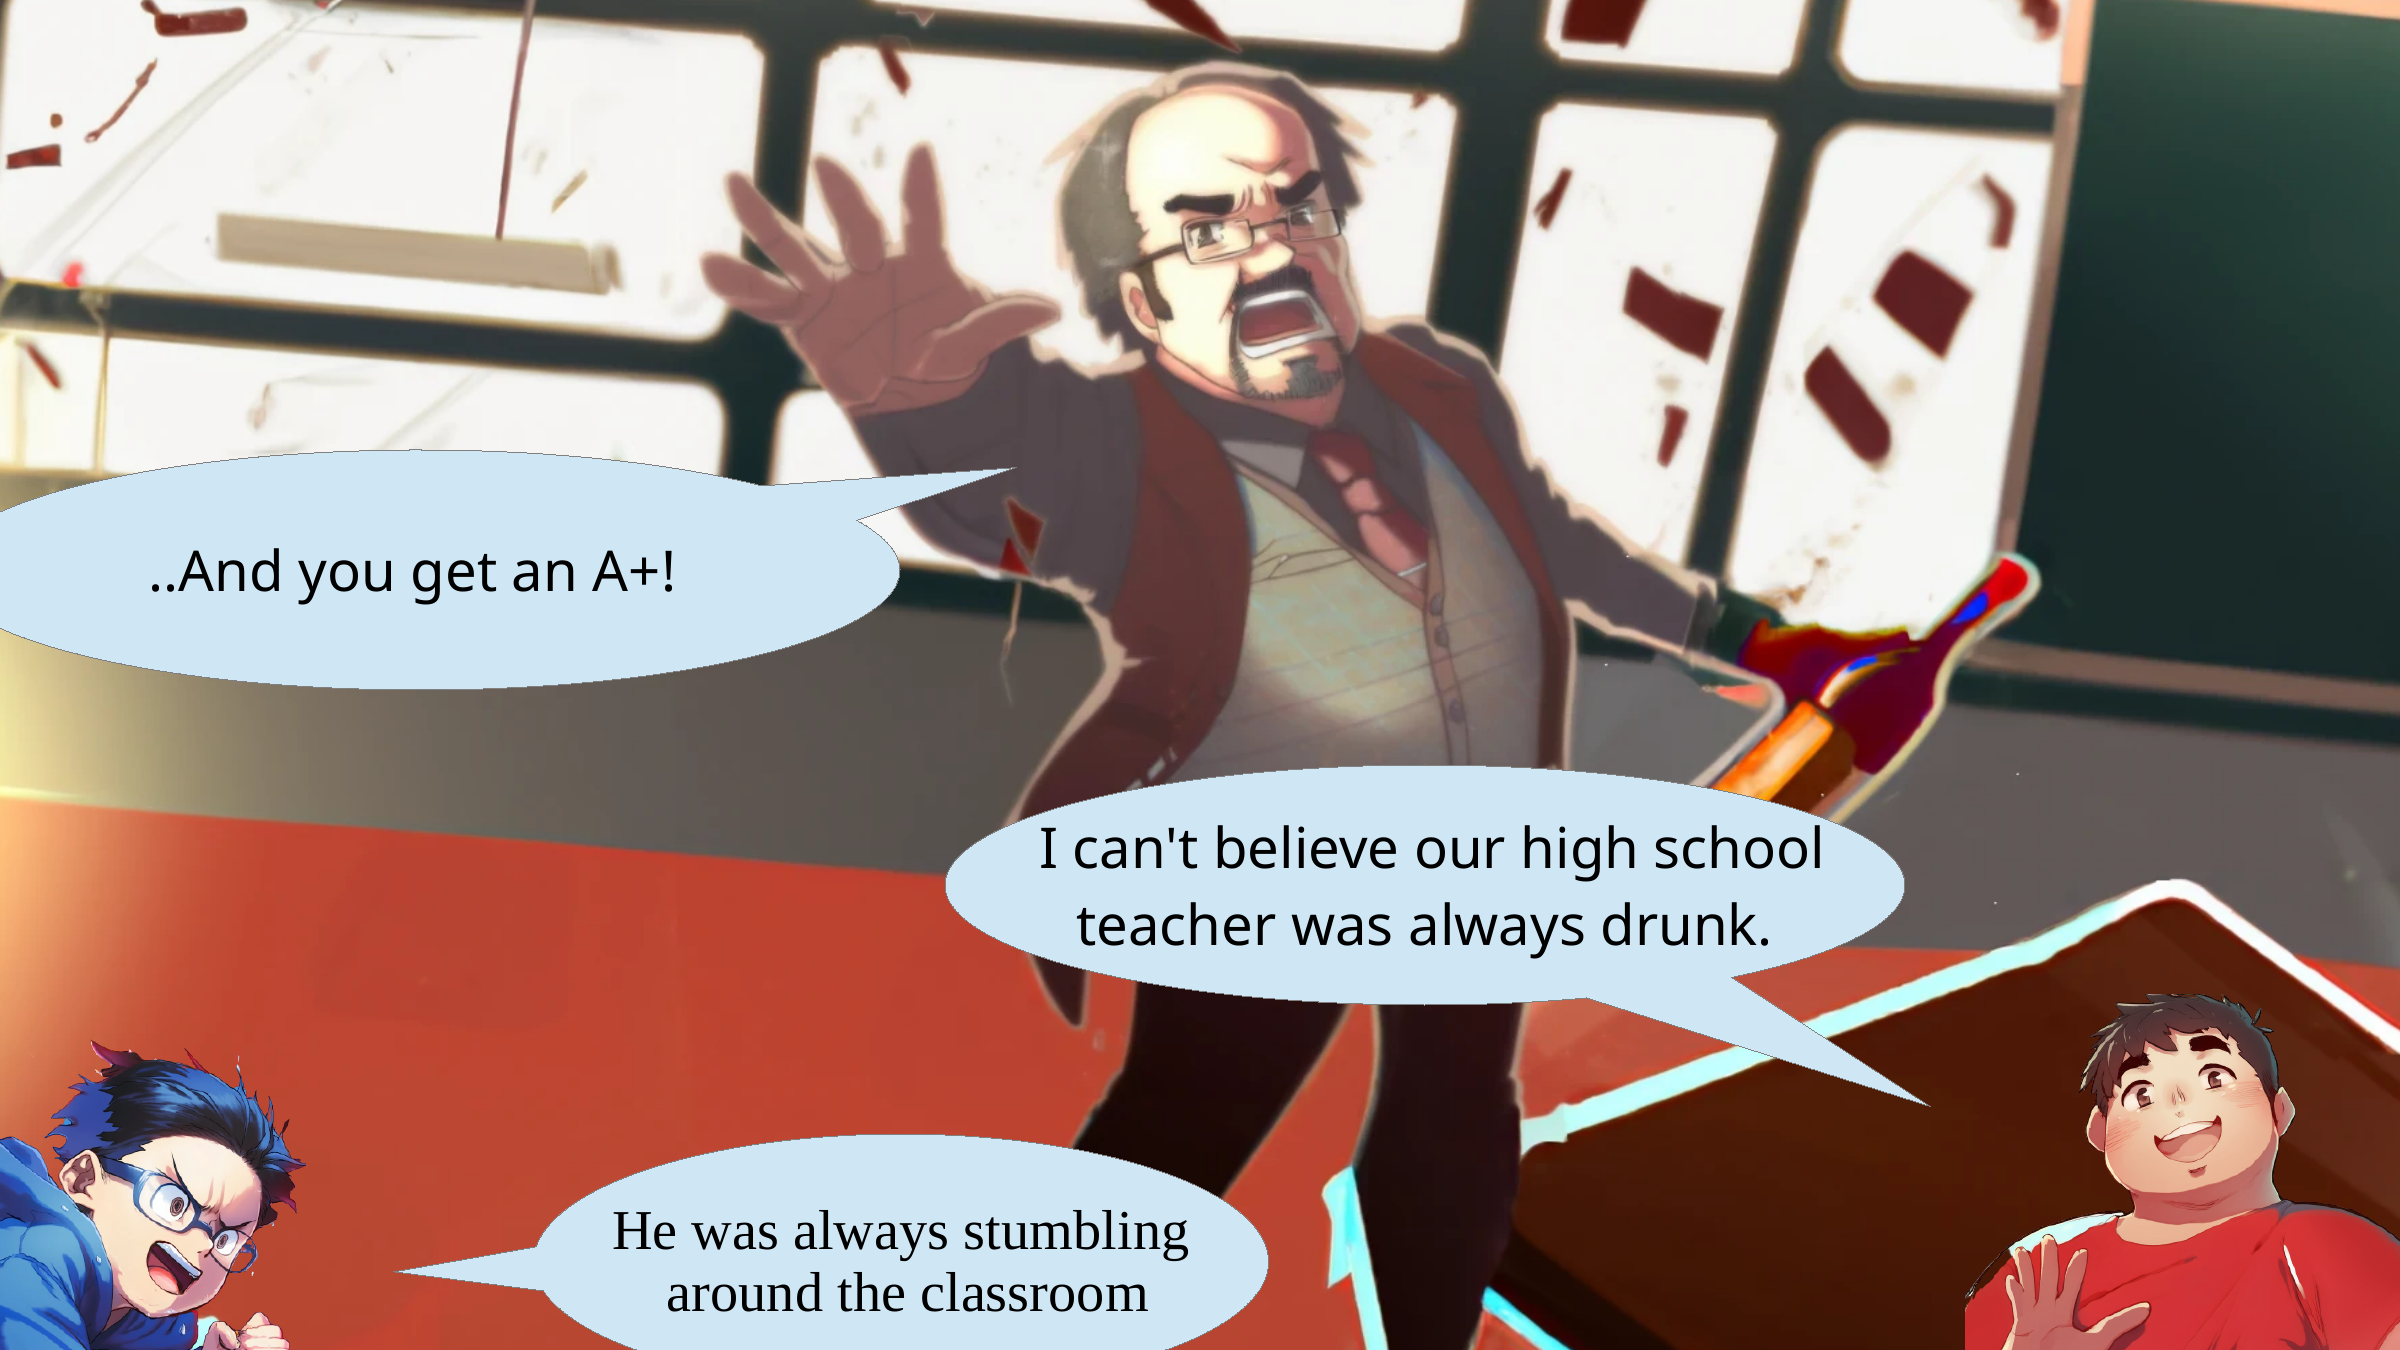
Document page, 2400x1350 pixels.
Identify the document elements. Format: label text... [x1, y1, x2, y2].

text_box ..And you get an A+! [0, 449, 1017, 690]
picture [0, 0, 2400, 1350]
text_box I can't believe our high school teacher was always drunk. [945, 764, 1931, 1107]
text_box He was always stumbling around the classroom [393, 1134, 1269, 1350]
